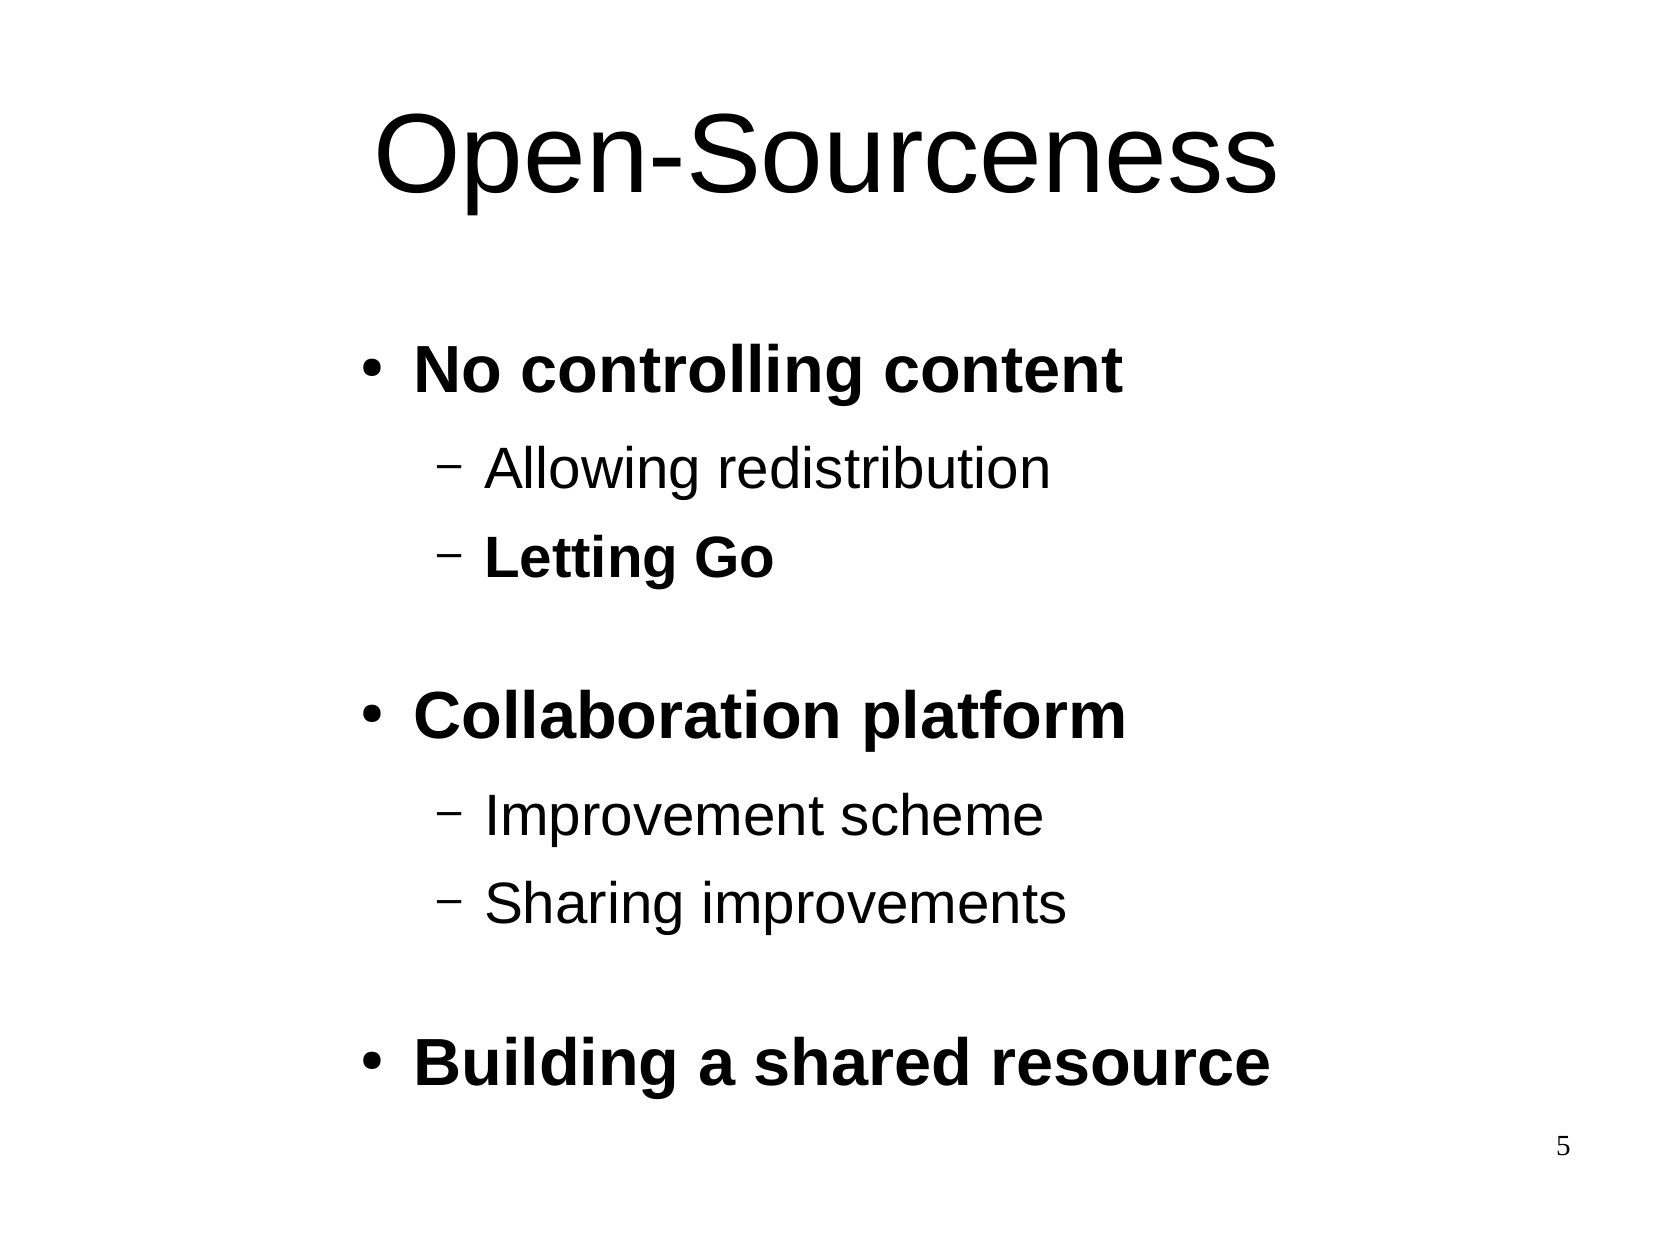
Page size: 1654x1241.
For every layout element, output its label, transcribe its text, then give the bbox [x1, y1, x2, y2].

title Open-Sourceness [82, 49, 1571, 257]
list No controlling content Allowing redistribution Letting Go Collaboration platform Improvement scheme Sharing improvements Building a shared resource [342, 331, 1423, 1100]
